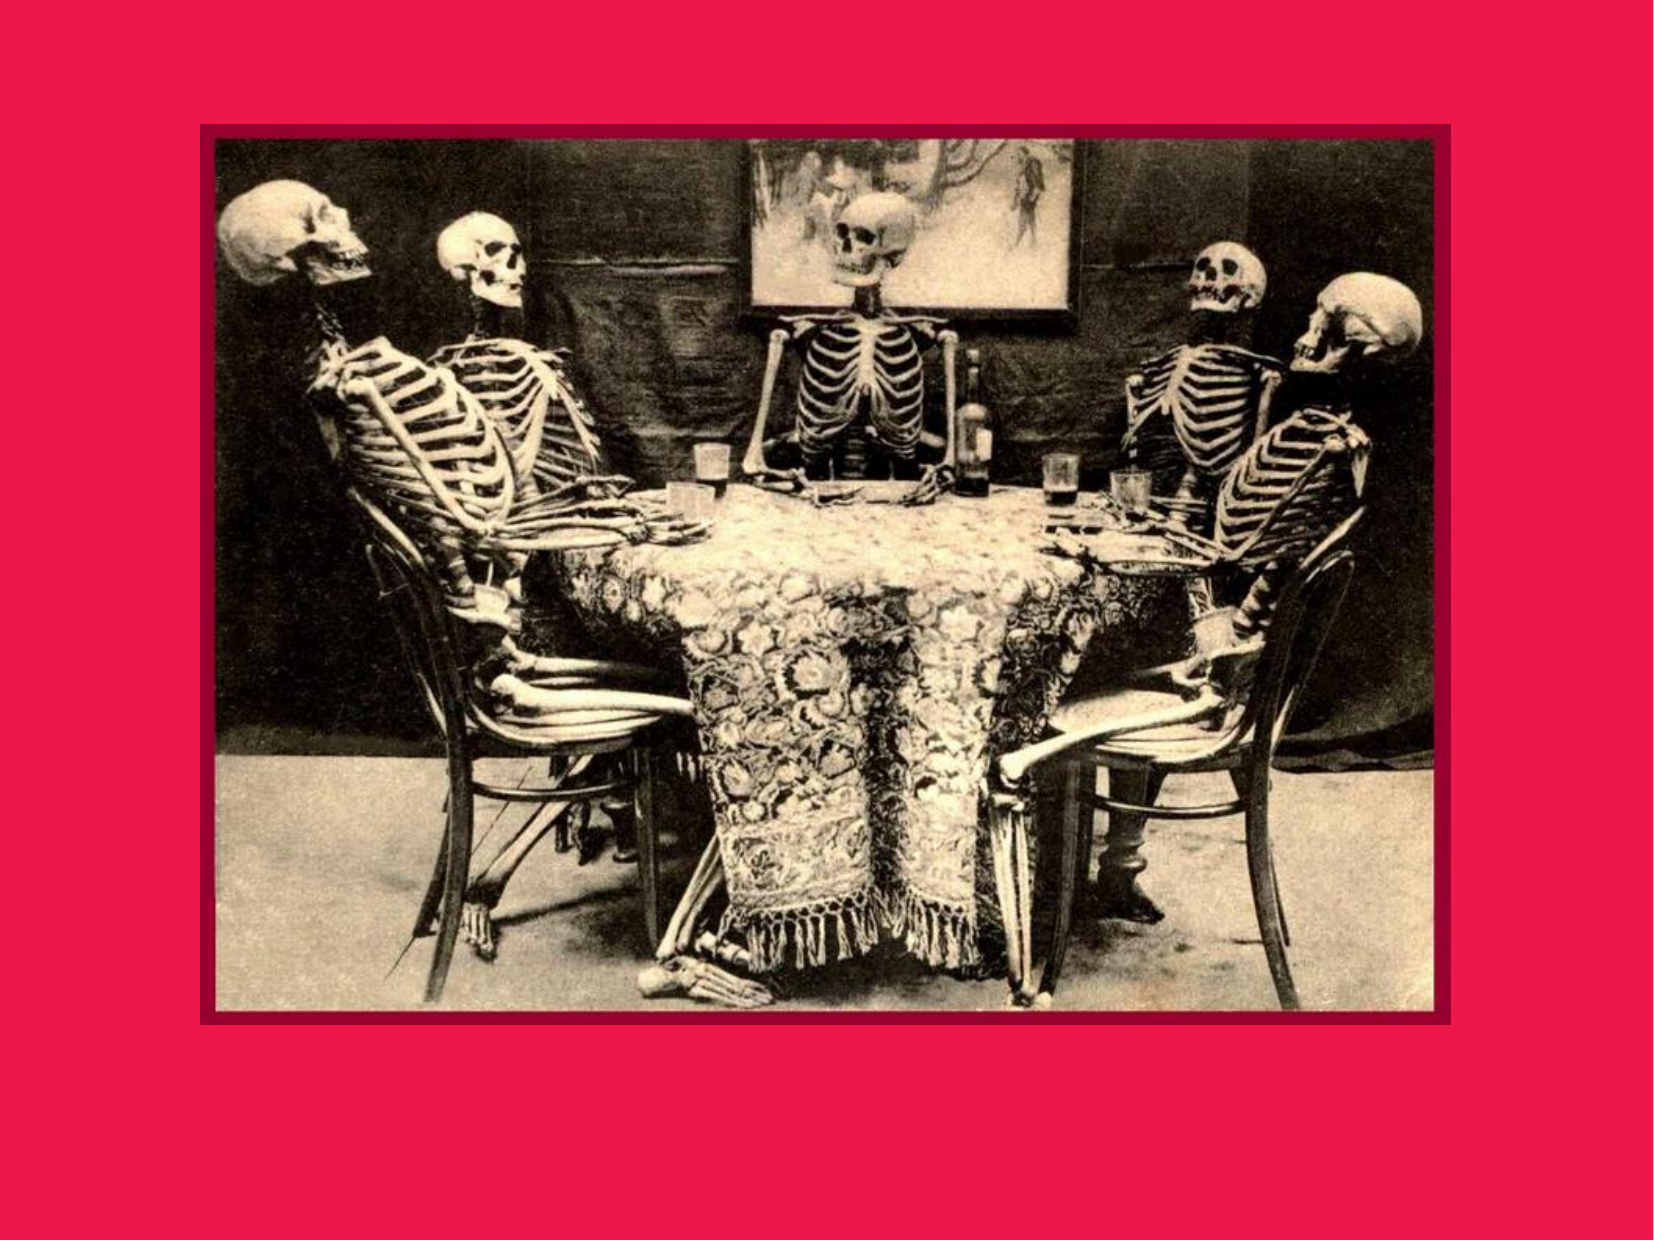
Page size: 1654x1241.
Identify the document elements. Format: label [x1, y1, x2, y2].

picture [200, 124, 1451, 1025]
